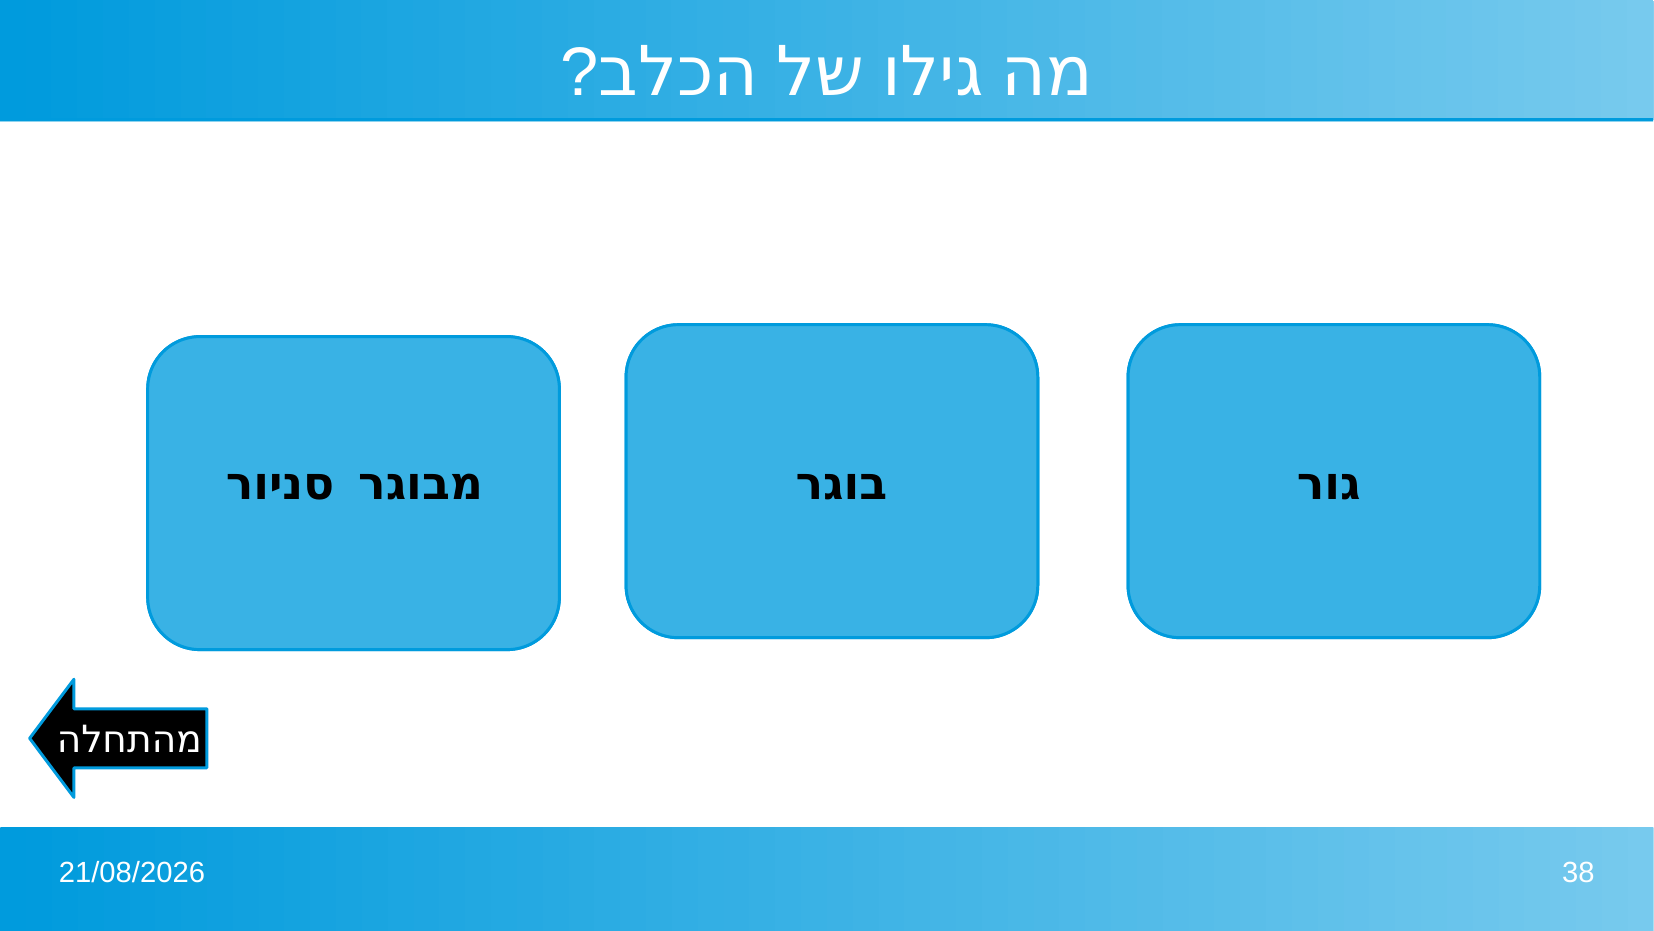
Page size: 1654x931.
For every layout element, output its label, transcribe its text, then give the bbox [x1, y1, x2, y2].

text_box [626, 324, 1038, 638]
text_box בוגר [679, 442, 1004, 521]
text_box מהתחלה [29, 679, 207, 798]
text_box מבוגר סניור [206, 442, 503, 521]
text_box [1128, 324, 1540, 638]
text_box גור [1181, 442, 1477, 521]
text_box [147, 336, 560, 650]
title ?מה גילו של הכלב [59, 21, 1595, 116]
